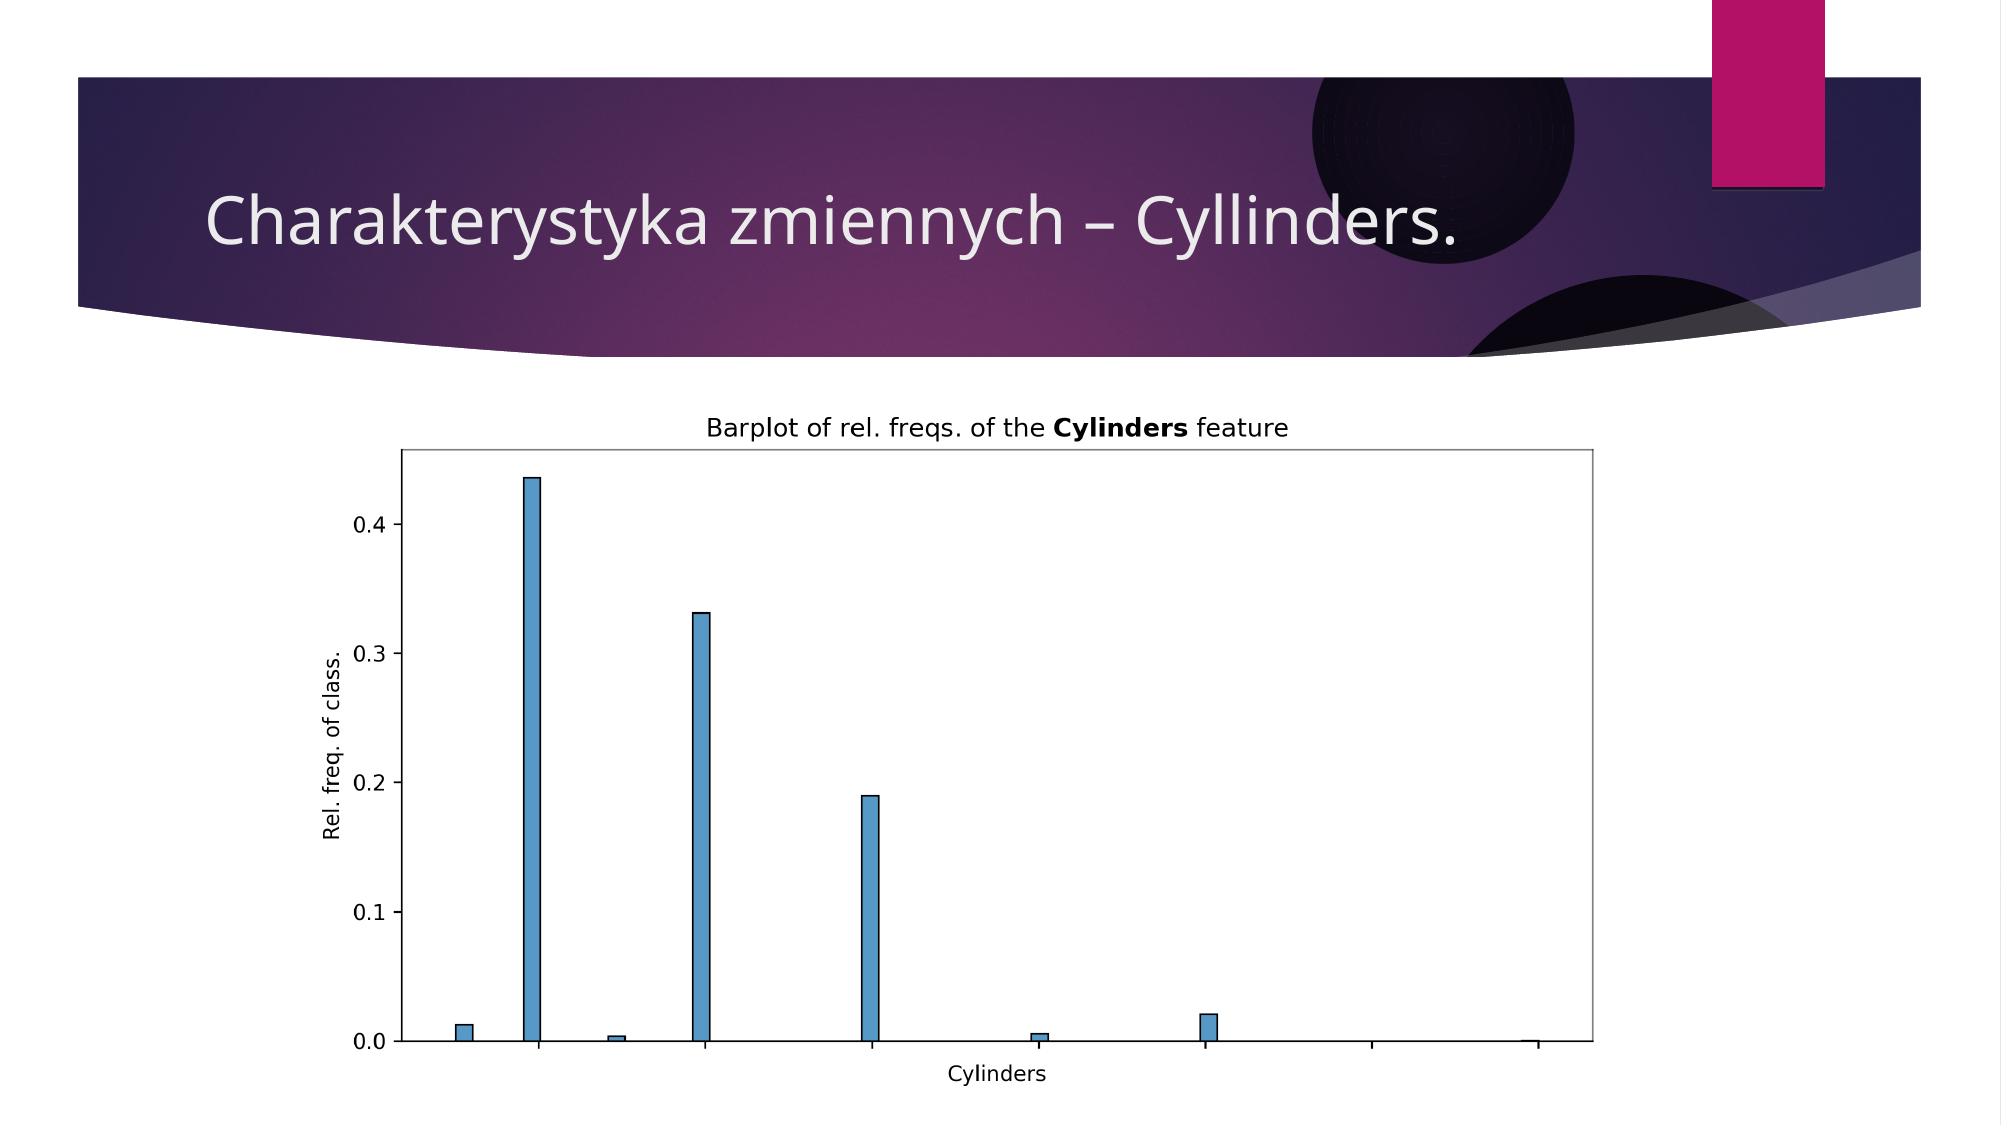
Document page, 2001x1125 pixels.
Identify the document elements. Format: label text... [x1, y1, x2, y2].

title Charakterystyka zmiennych – Cyllinders. [189, 159, 1627, 276]
picture [209, 357, 1746, 1125]
